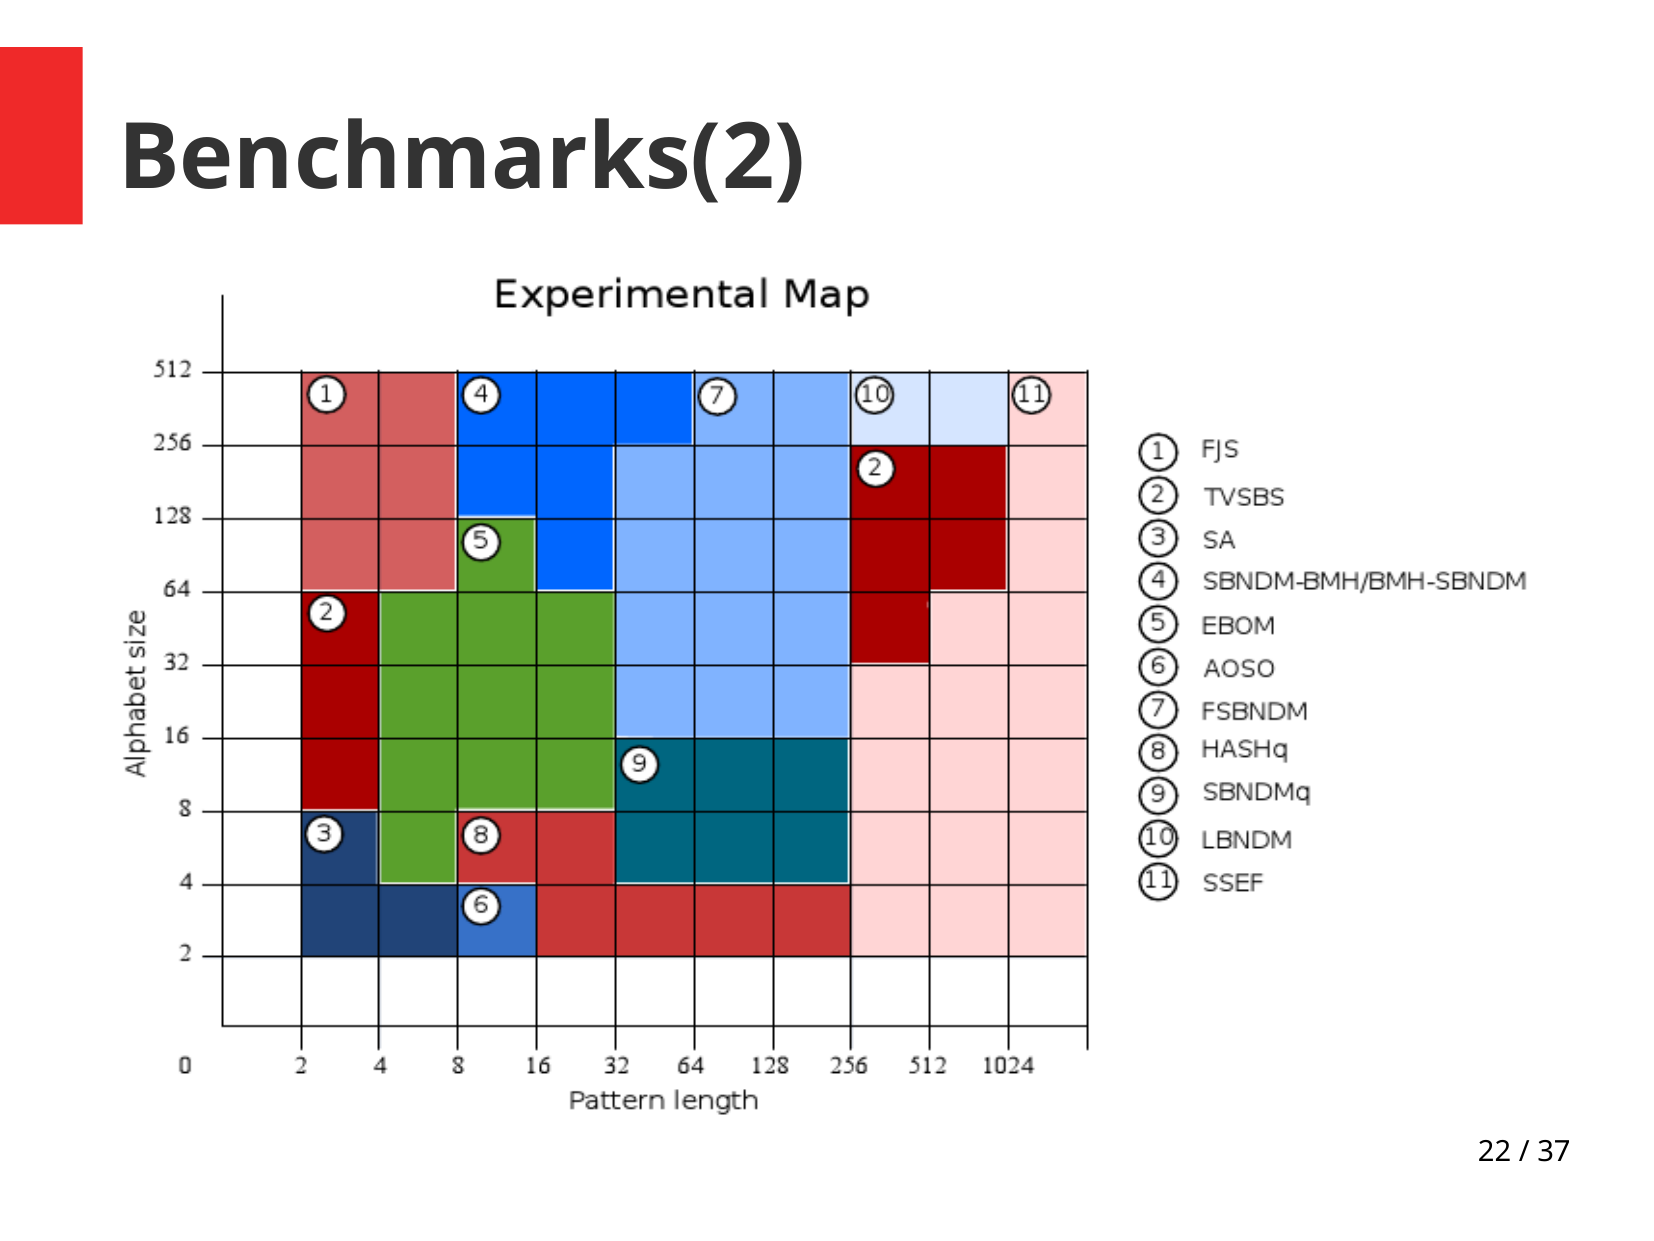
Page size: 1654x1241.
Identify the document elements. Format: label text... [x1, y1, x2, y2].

title Benchmarks(2) [118, 49, 1571, 257]
picture [118, 256, 1536, 1123]
